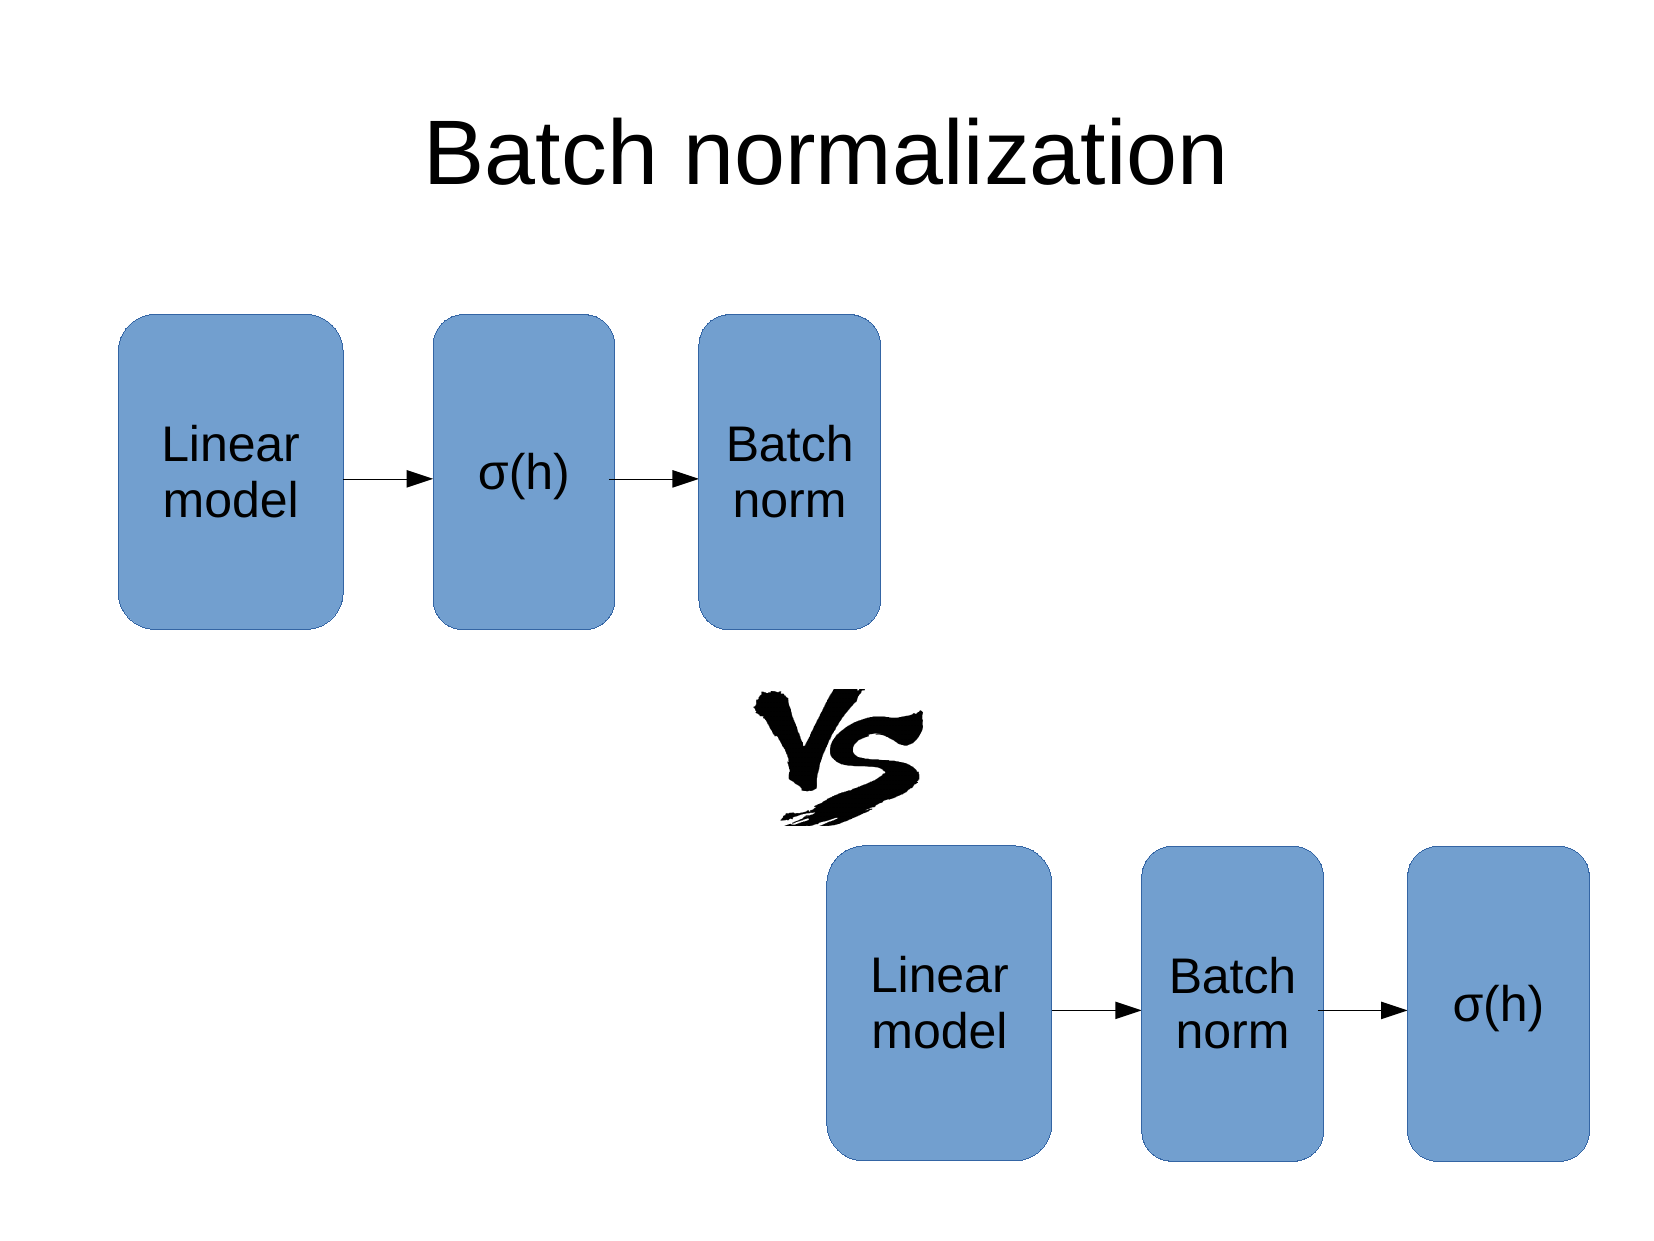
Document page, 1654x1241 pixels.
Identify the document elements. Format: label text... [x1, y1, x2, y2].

text_box Linear model [118, 314, 344, 630]
picture [735, 689, 929, 826]
text_box Linear model [826, 845, 1052, 1161]
text_box σ(h) [433, 314, 615, 630]
text_box Batch norm [1141, 846, 1324, 1162]
title Batch normalization [82, 49, 1571, 257]
text_box Batch norm [698, 314, 881, 630]
text_box σ(h) [1407, 846, 1590, 1162]
